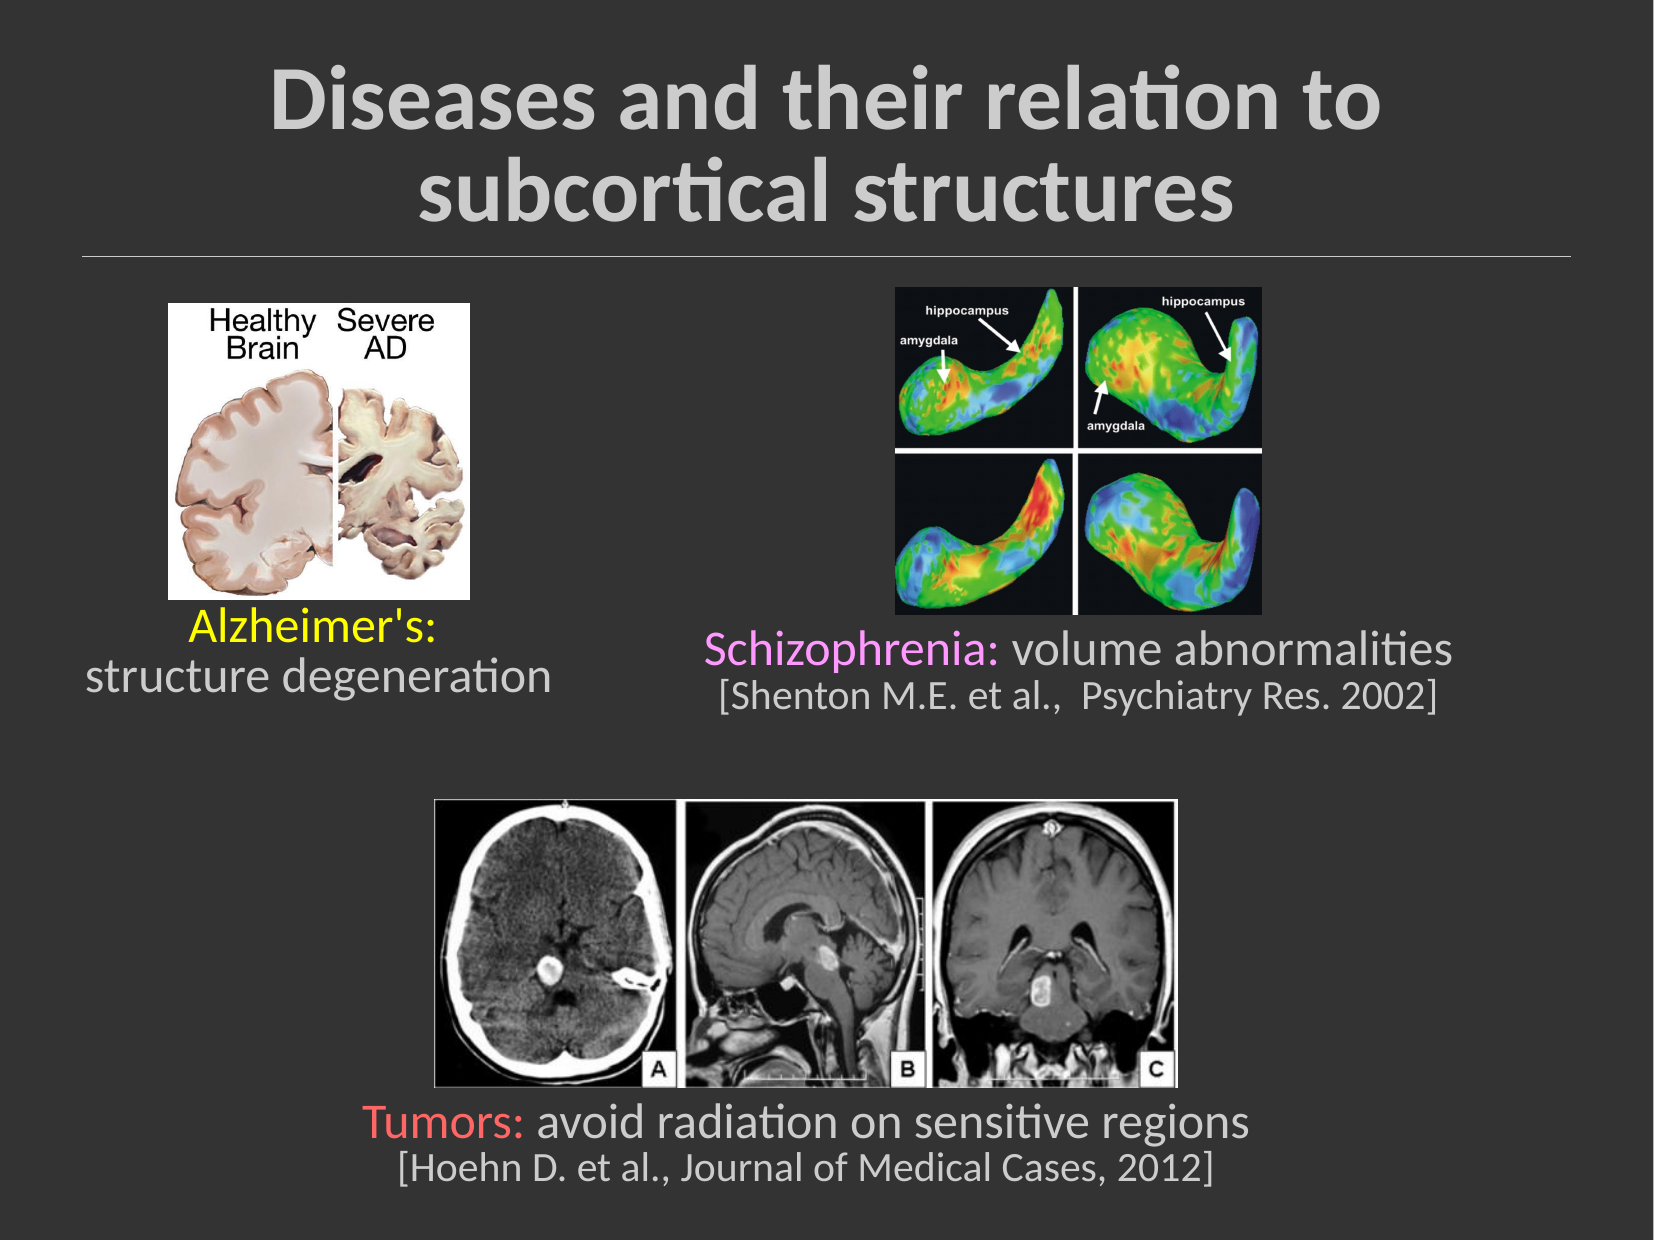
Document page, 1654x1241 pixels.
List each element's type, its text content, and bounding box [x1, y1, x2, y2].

title Diseases and their relation to subcortical structures [82, 49, 1571, 257]
picture [895, 287, 1262, 616]
picture [168, 303, 470, 601]
picture [434, 799, 1178, 1088]
